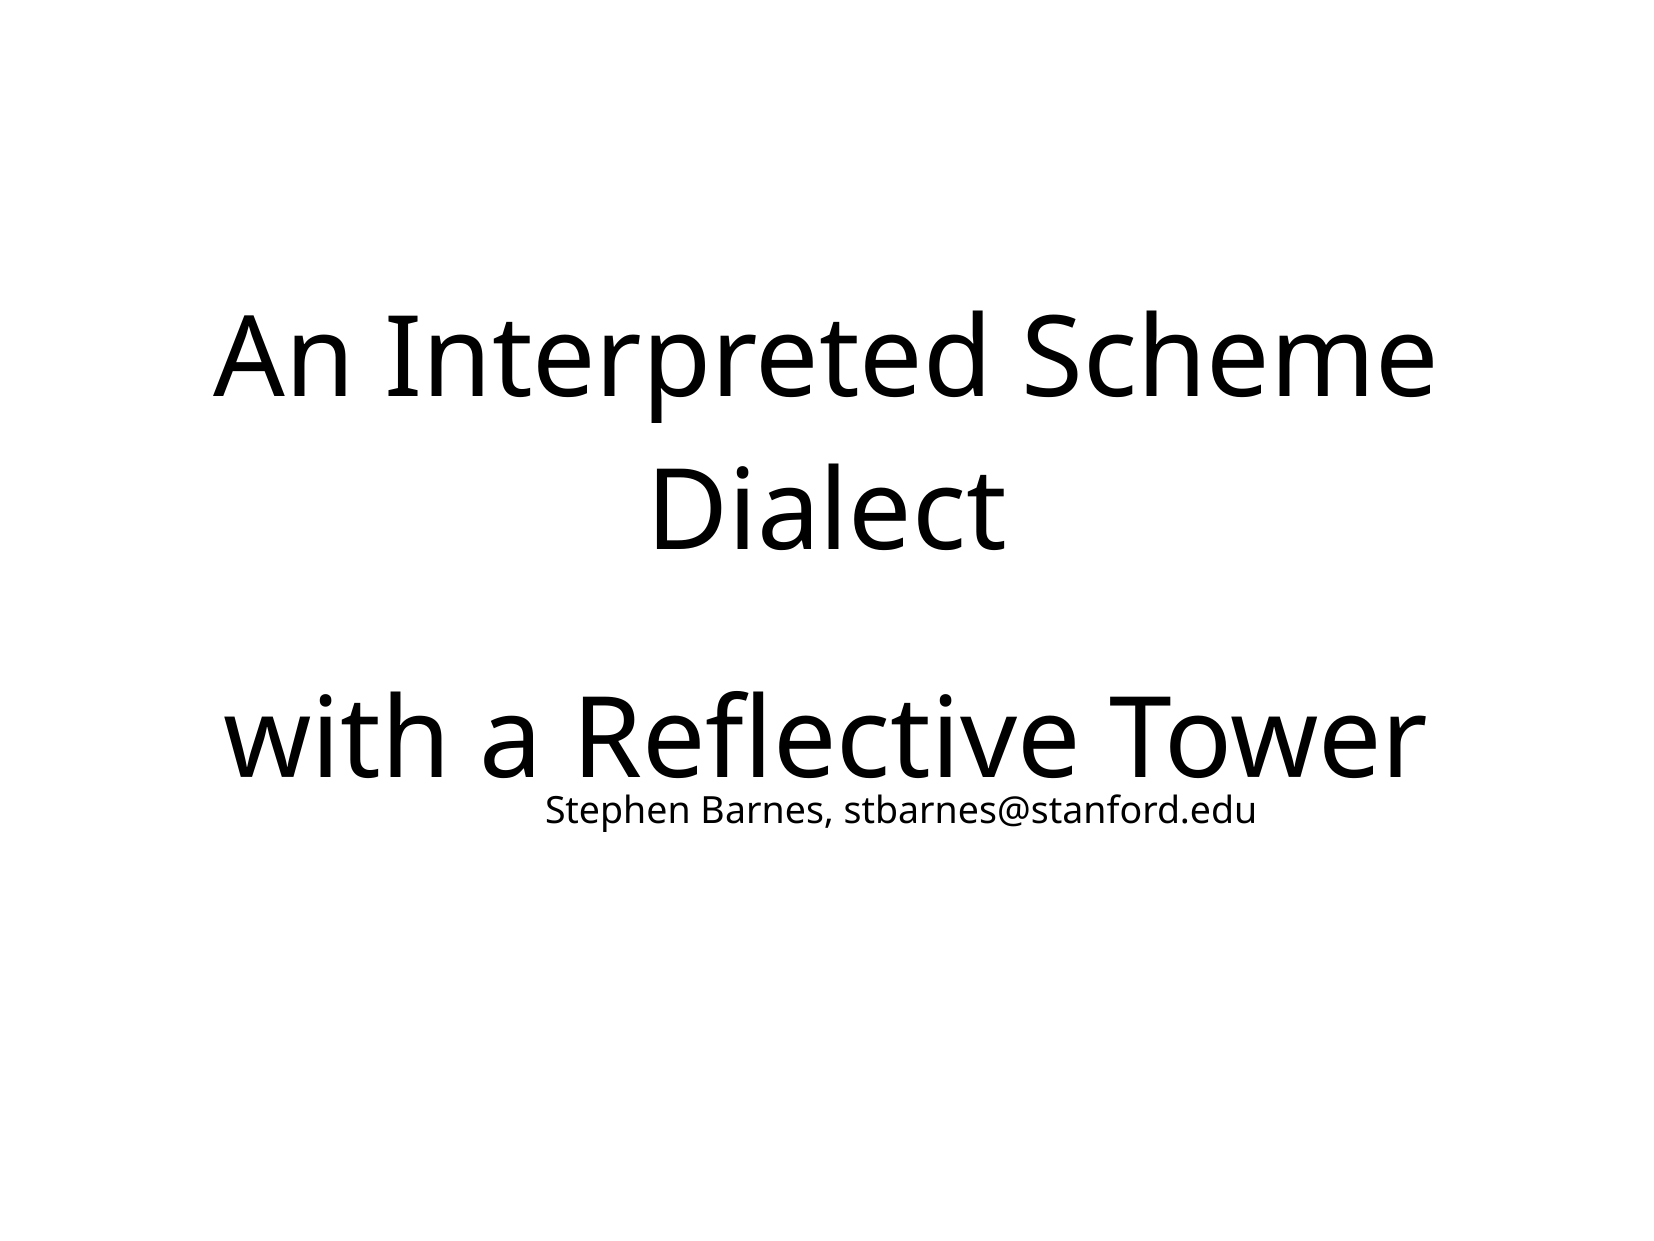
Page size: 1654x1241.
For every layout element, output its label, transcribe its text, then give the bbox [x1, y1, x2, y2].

title An Interpreted Scheme Dialect with a Reflective Tower [82, 404, 1571, 683]
text_box Stephen Barnes, stbarnes@stanford.edu [530, 775, 1124, 828]
